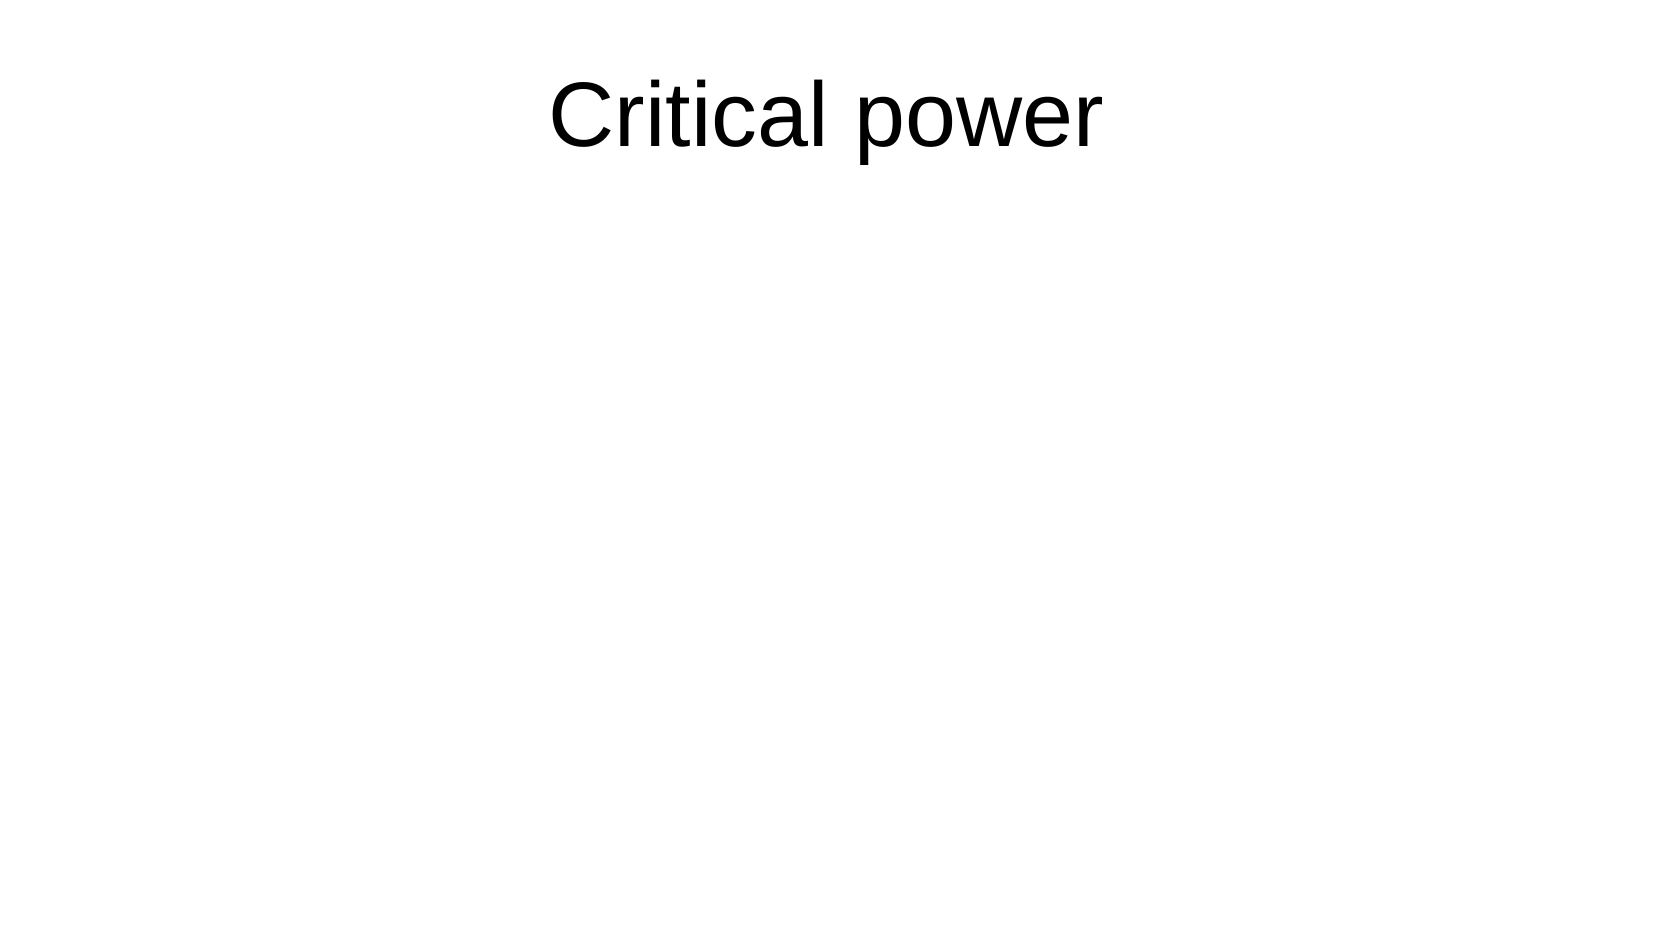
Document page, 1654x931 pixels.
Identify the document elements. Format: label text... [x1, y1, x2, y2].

title Critical power [82, 37, 1571, 193]
